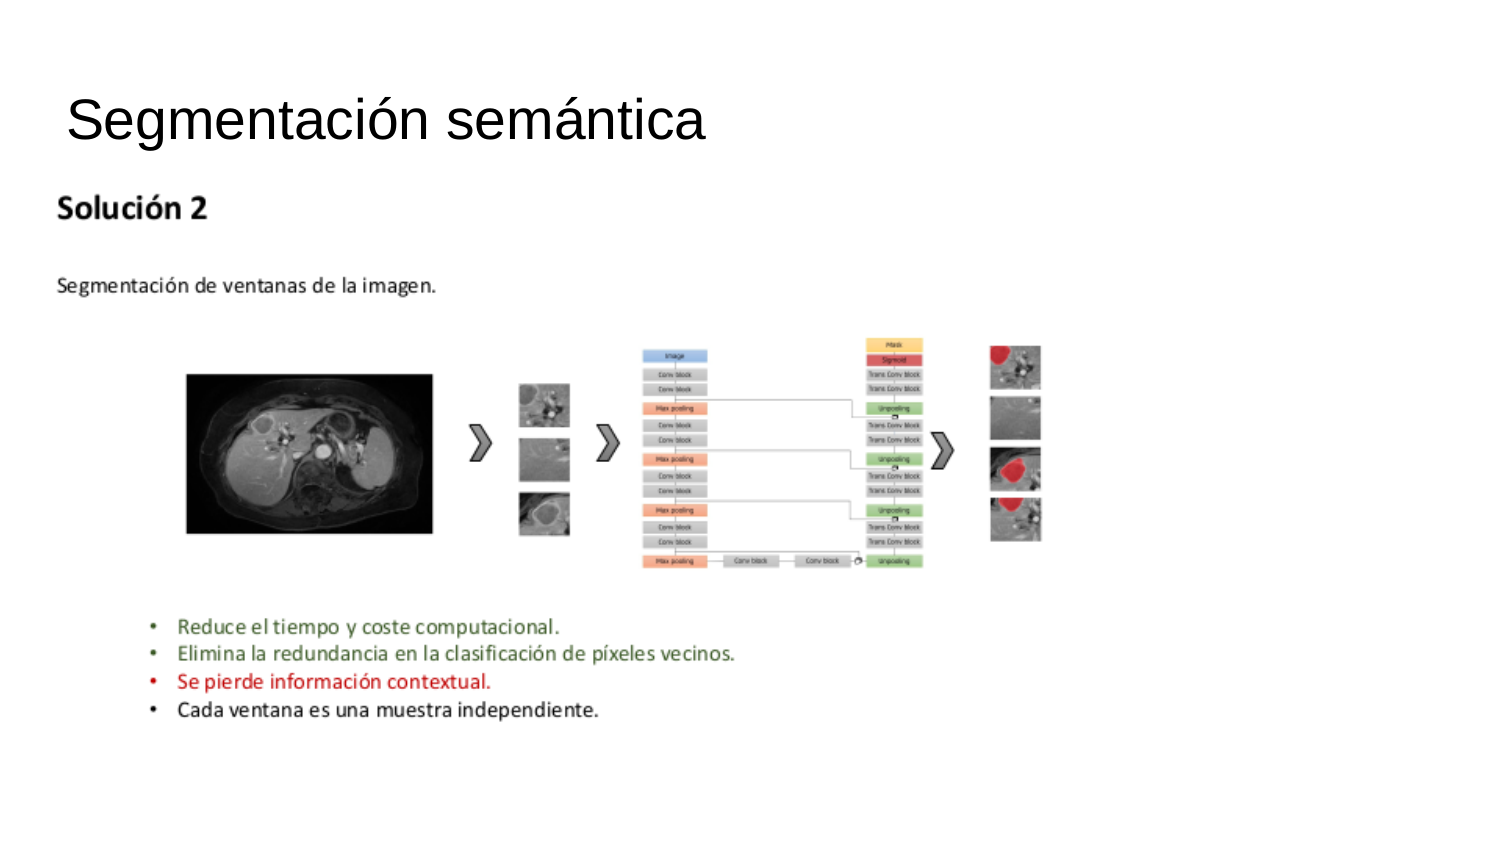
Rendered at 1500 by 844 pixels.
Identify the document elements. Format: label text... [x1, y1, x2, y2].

picture [51, 188, 1080, 725]
title Segmentación semántica [51, 72, 1449, 167]
